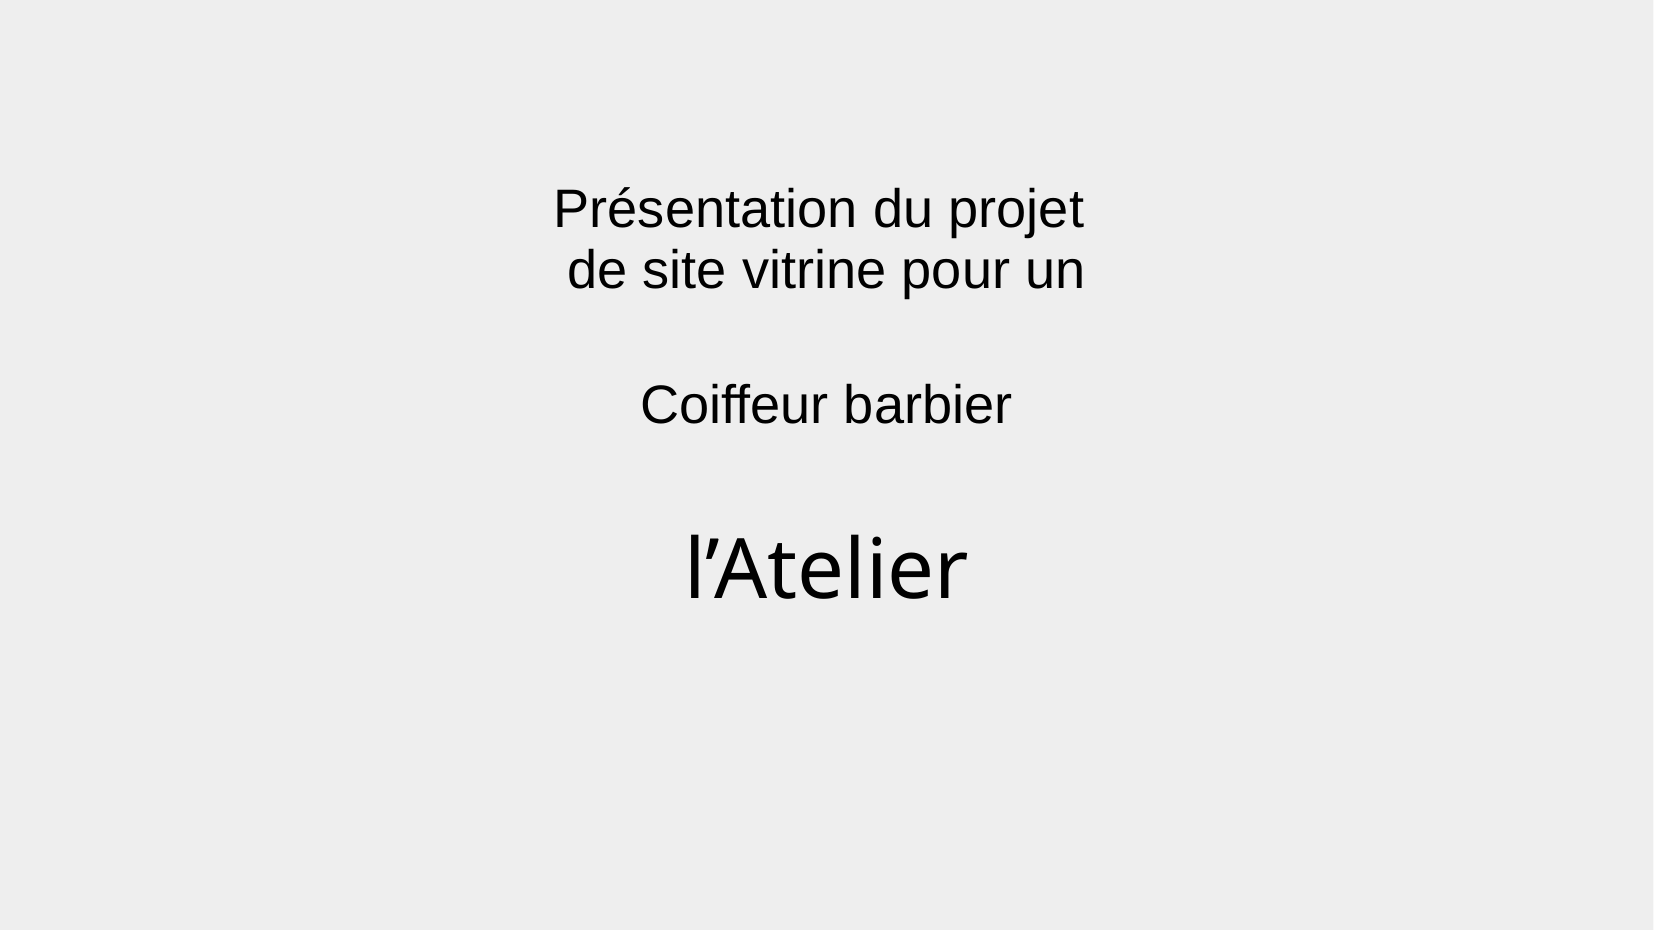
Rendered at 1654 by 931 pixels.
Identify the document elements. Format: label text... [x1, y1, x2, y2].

subtitle Présentation du projet de site vitrine pour un Coiffeur barbier l’Atelier [82, 88, 1571, 827]
